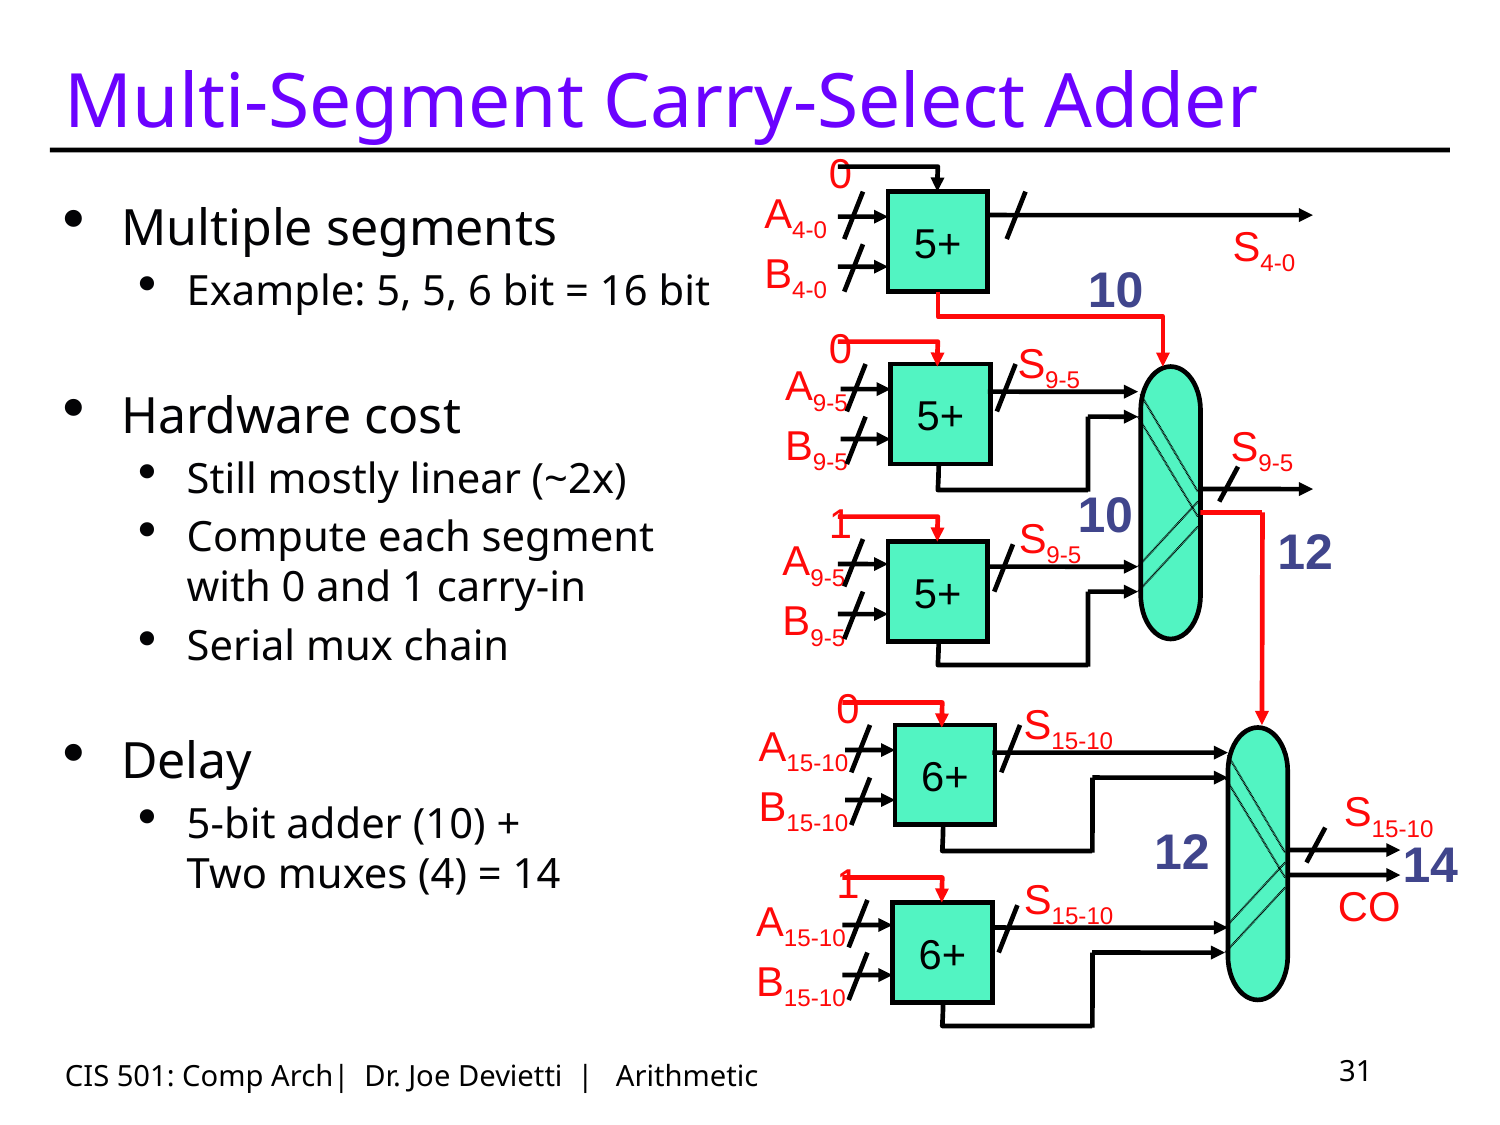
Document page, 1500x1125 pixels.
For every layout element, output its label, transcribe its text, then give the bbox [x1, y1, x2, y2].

text_box S9-5 [1215, 412, 1309, 484]
text_box Multiple segments Example: 5, 5, 6 bit = 16 bit Hardware cost Still mostly linear (~2x) Compute each segment with 0 and 1 carry-in Serial mux chain Delay 5-bit adder (10) + Two muxes (4) = 14 [50, 187, 752, 1025]
text_box S15-10 [1008, 690, 1129, 762]
text_box 5+ [887, 191, 988, 292]
text_box 0 [821, 674, 875, 740]
text_box Multi-Segment Carry-Select Adder [49, 37, 1363, 150]
text_box 6+ [892, 902, 993, 1003]
text_box A9-5 [767, 526, 861, 598]
text_box B15-10 [741, 959, 861, 1019]
text_box 10 [1062, 474, 1148, 550]
text_box CIS 501: Comp Arch| Dr. Joe Devietti | Arithmetic [49, 1049, 988, 1100]
text_box 12 [1139, 812, 1225, 888]
text_box B15-10 [743, 784, 864, 844]
text_box [1227, 784, 1277, 923]
text_box CO [1374, 895, 1394, 918]
text_box 14 [1387, 825, 1473, 900]
text_box S9-5 [1003, 504, 1097, 576]
text_box 5+ [887, 541, 988, 642]
text_box 0 [813, 313, 867, 379]
text_box B4-0 [749, 251, 842, 311]
text_box 10 [1073, 249, 1159, 325]
text_box 0 [813, 139, 867, 204]
text_box [1140, 366, 1201, 639]
text_box [1227, 727, 1288, 1000]
text_box 1 [821, 849, 875, 915]
text_box B9-5 [767, 598, 861, 658]
text_box 12 [1262, 512, 1348, 588]
text_box CO [1322, 872, 1416, 938]
text_box S15-10 [1009, 865, 1129, 937]
text_box A15-10 [743, 712, 864, 784]
text_box <number> [1074, 1049, 1388, 1100]
text_box [1140, 424, 1190, 561]
text_box 5+ [890, 364, 991, 464]
text_box A15-10 [741, 887, 861, 959]
text_box A4-0 [749, 179, 842, 251]
text_box A9-5 [770, 351, 863, 424]
text_box S15-10 [1329, 777, 1449, 850]
text_box 1 [813, 488, 867, 554]
text_box 0 [833, 337, 846, 360]
text_box 0 [833, 162, 846, 185]
text_box B9-5 [770, 424, 863, 483]
text_box 6+ [894, 724, 995, 825]
text_box 0 [841, 705, 854, 720]
text_box S4-0 [1217, 212, 1311, 284]
text_box S9-5 [1002, 329, 1096, 401]
